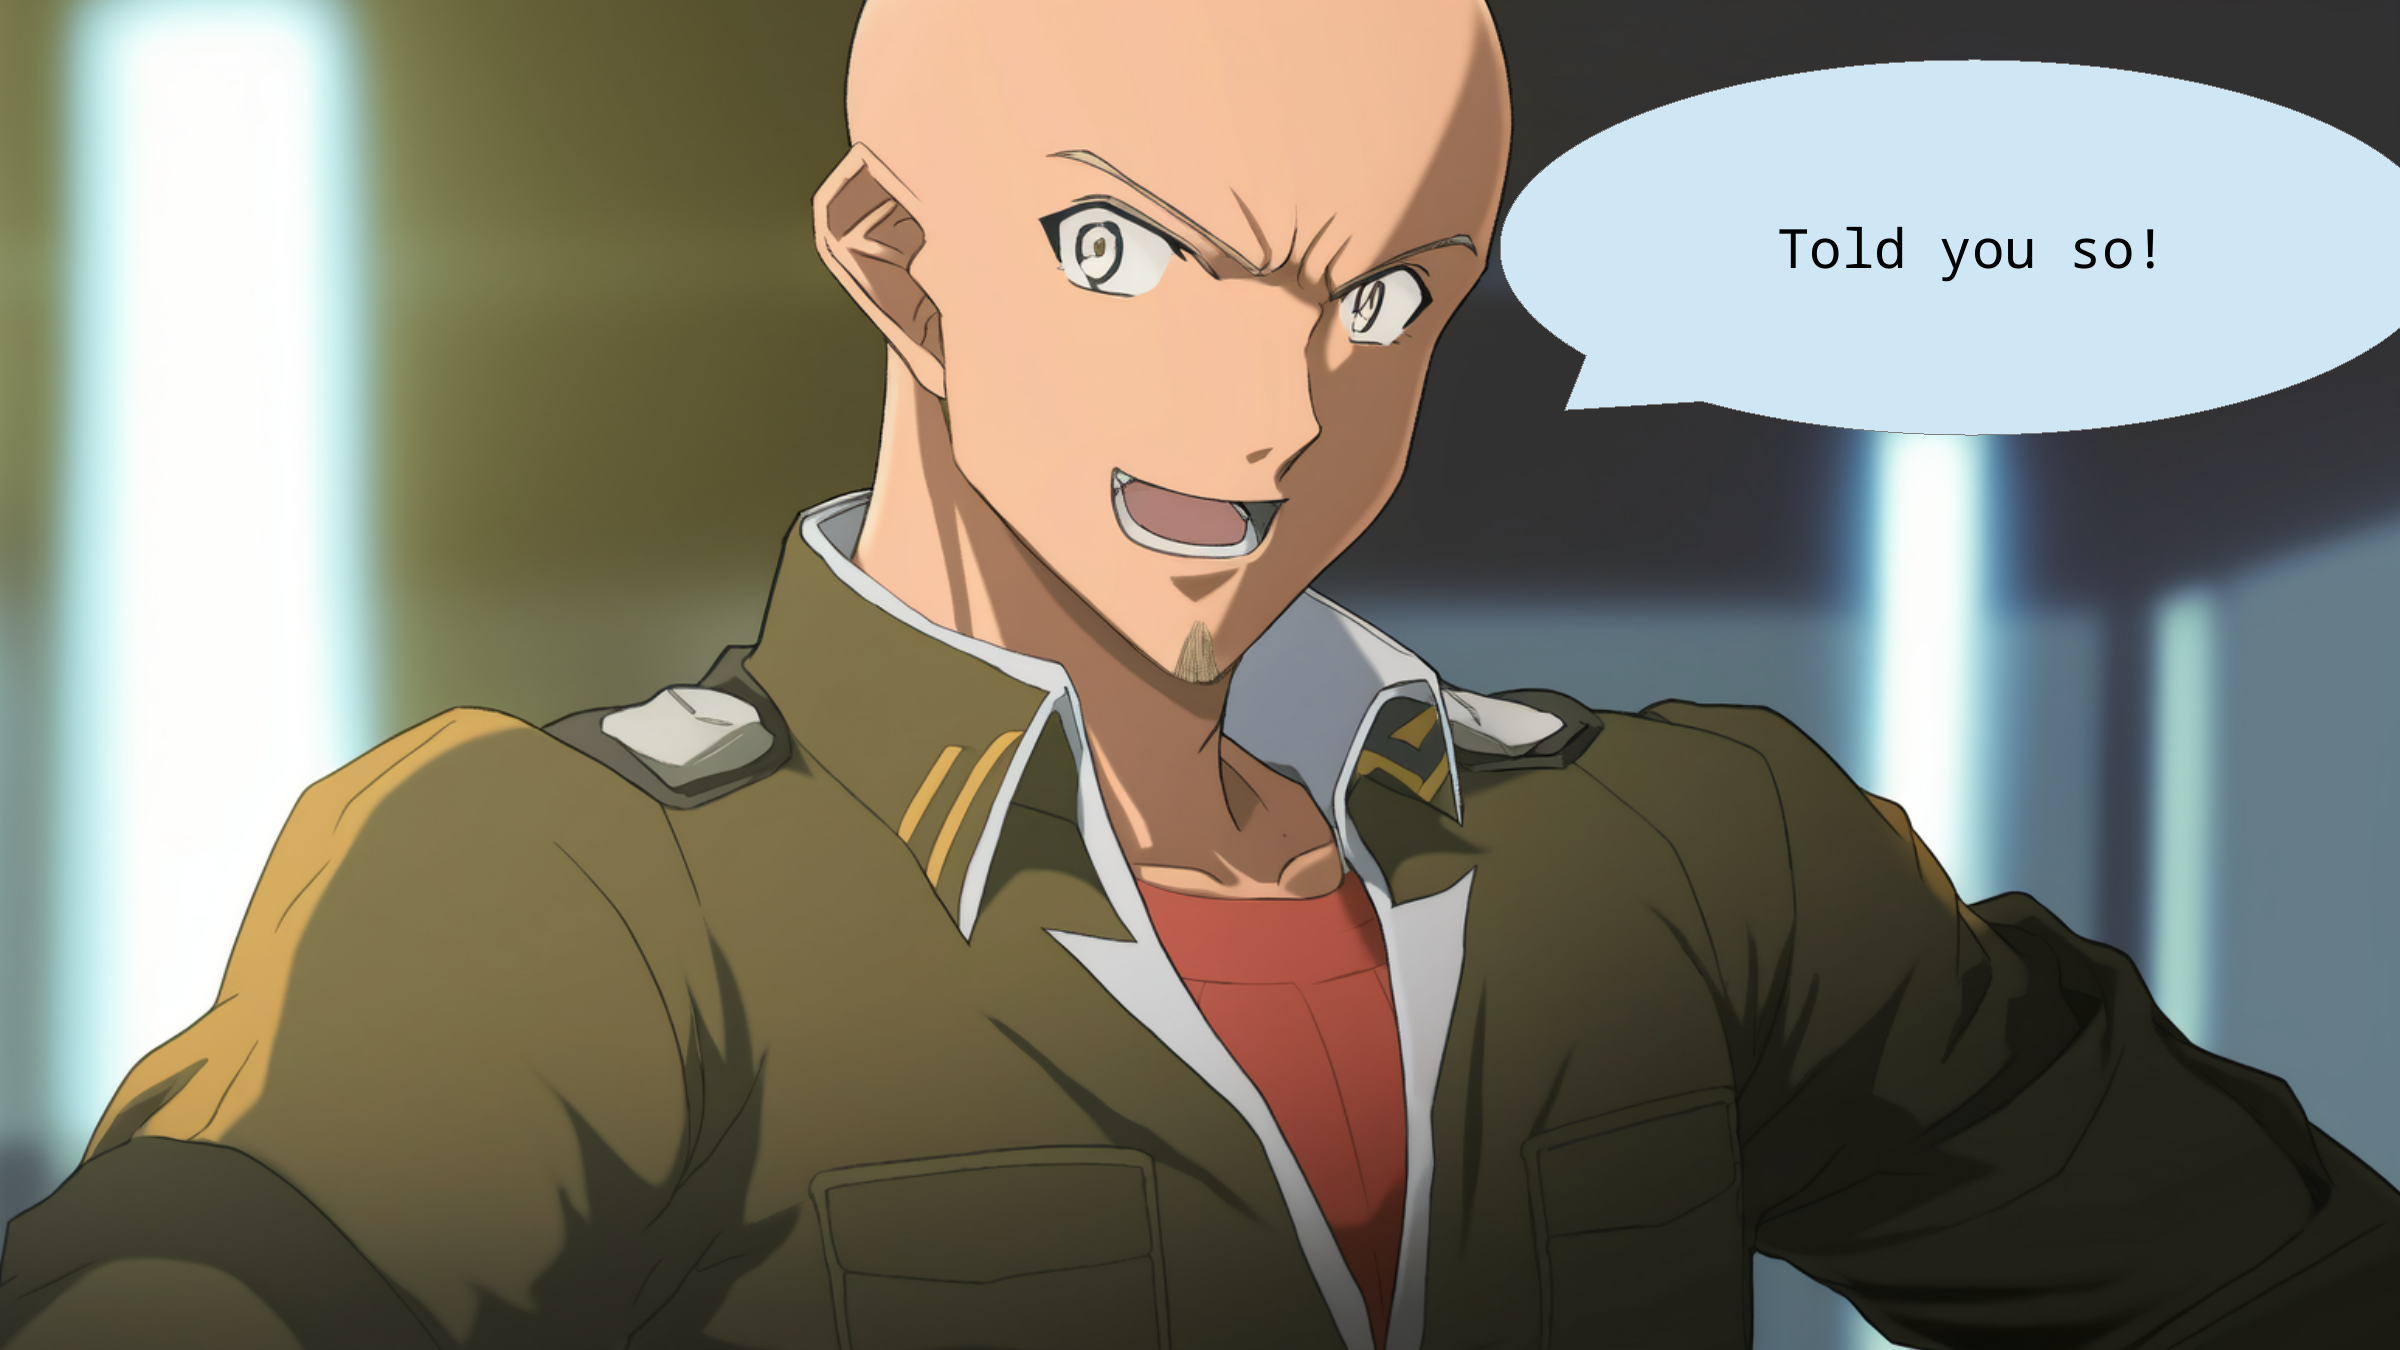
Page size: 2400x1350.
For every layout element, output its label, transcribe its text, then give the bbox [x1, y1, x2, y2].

picture [0, 0, 2400, 1350]
text_box Told you so! [1500, 59, 2400, 436]
